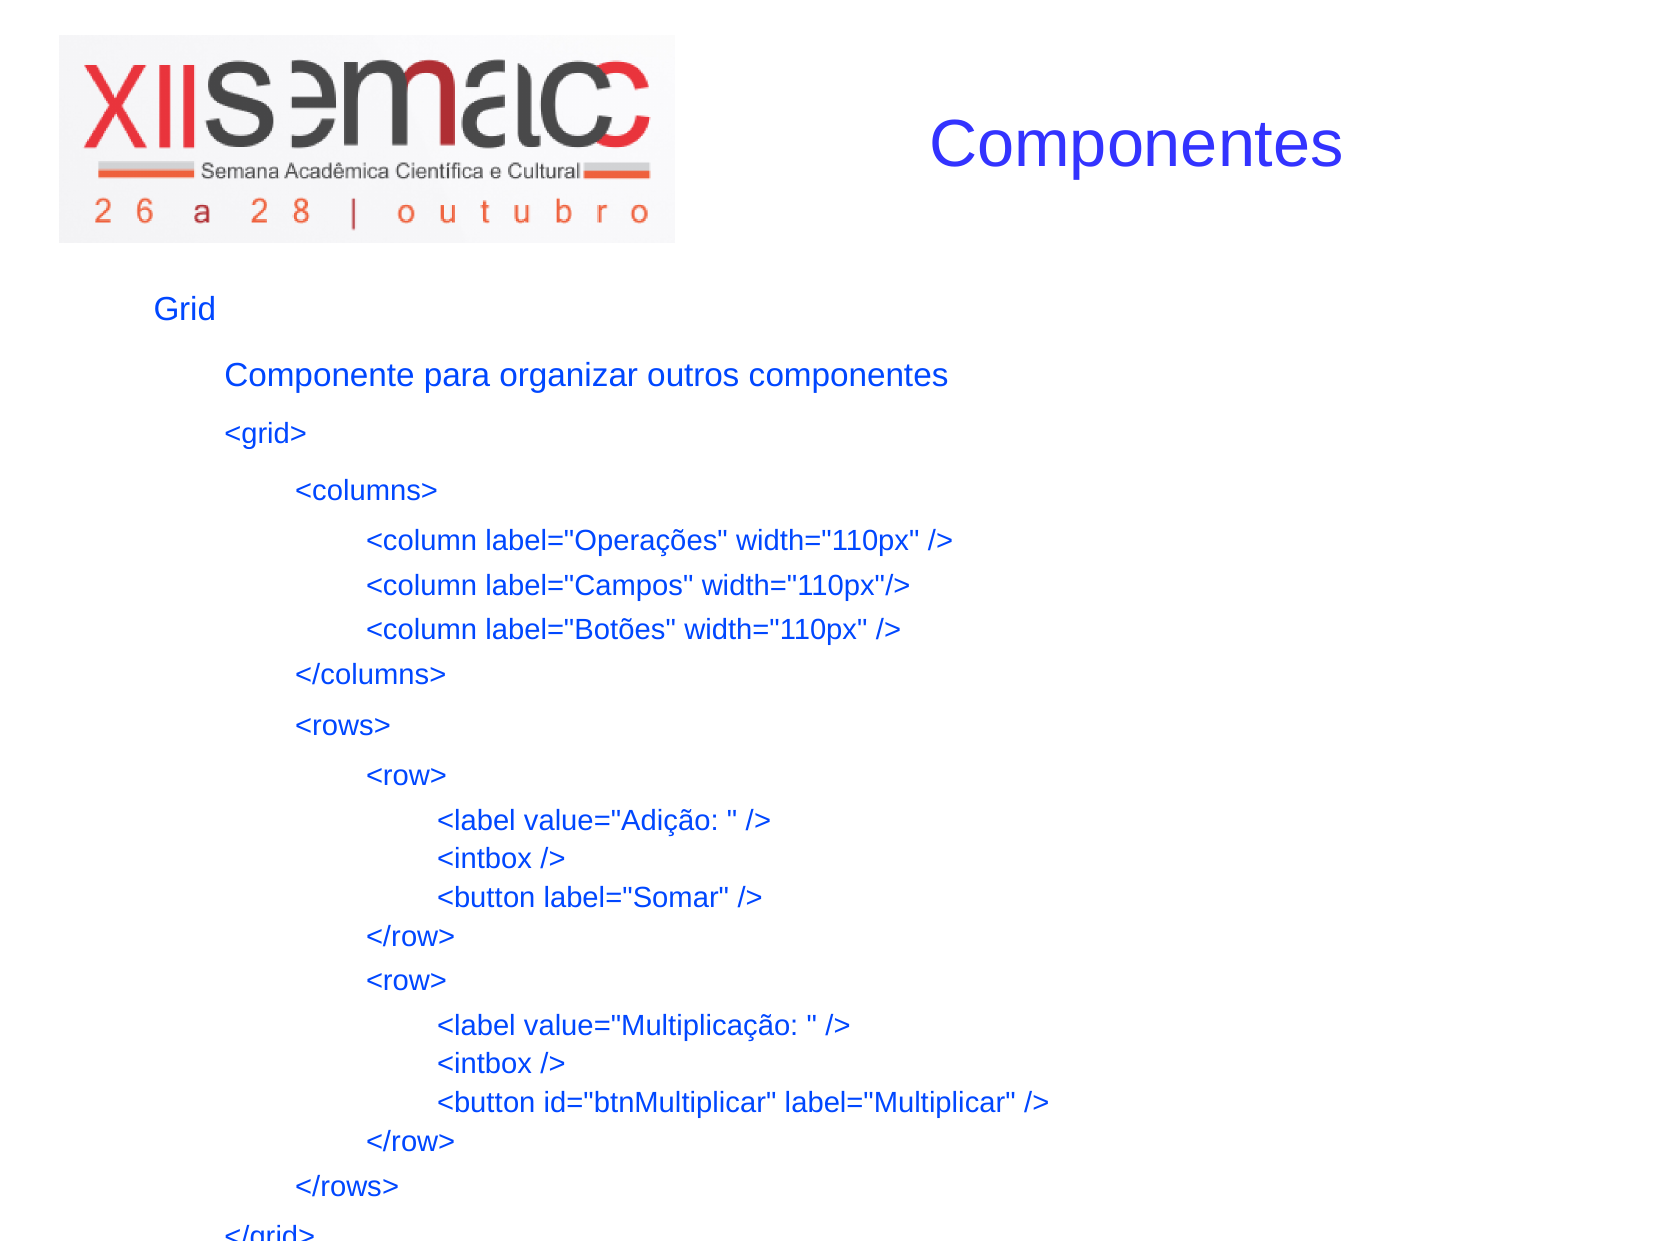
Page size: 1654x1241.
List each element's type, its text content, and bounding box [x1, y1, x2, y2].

title Componentes [679, 49, 1595, 237]
picture [59, 35, 675, 243]
list Grid Componente para organizar outros componentes <grid> <columns> <column label="Operações" width="110px" /> <column label="Campos" width="110px"/> <column label="Botões" width="110px" /> </columns> <rows> <row> <label value="Adição: " /> <intbox /> <button label="Somar" /> </row> <row> <label value="Multiplicação: " /> <intbox /> <button id="btnMultiplicar" label="Multiplicar" /> </row> </rows> </grid> [82, 290, 1571, 1241]
